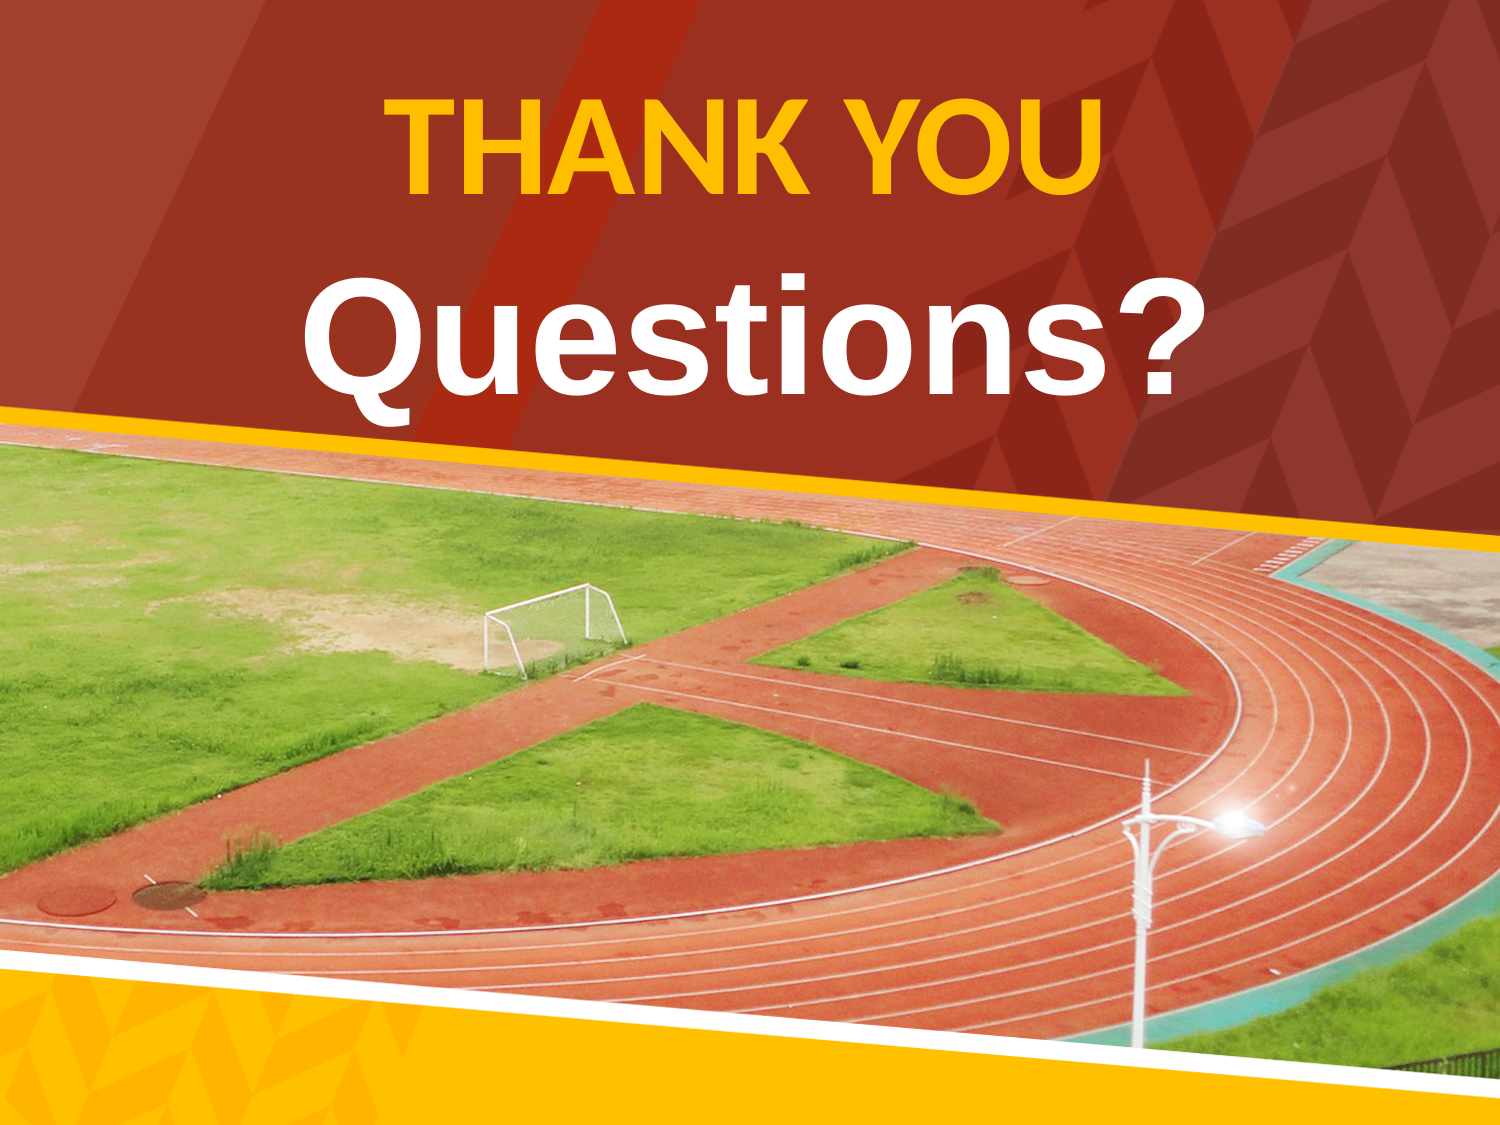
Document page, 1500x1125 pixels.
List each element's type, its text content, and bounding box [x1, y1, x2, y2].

picture [0, 0, 1500, 1125]
title THANK YOU [165, 35, 1328, 237]
text_box Questions? [283, 236, 1288, 438]
